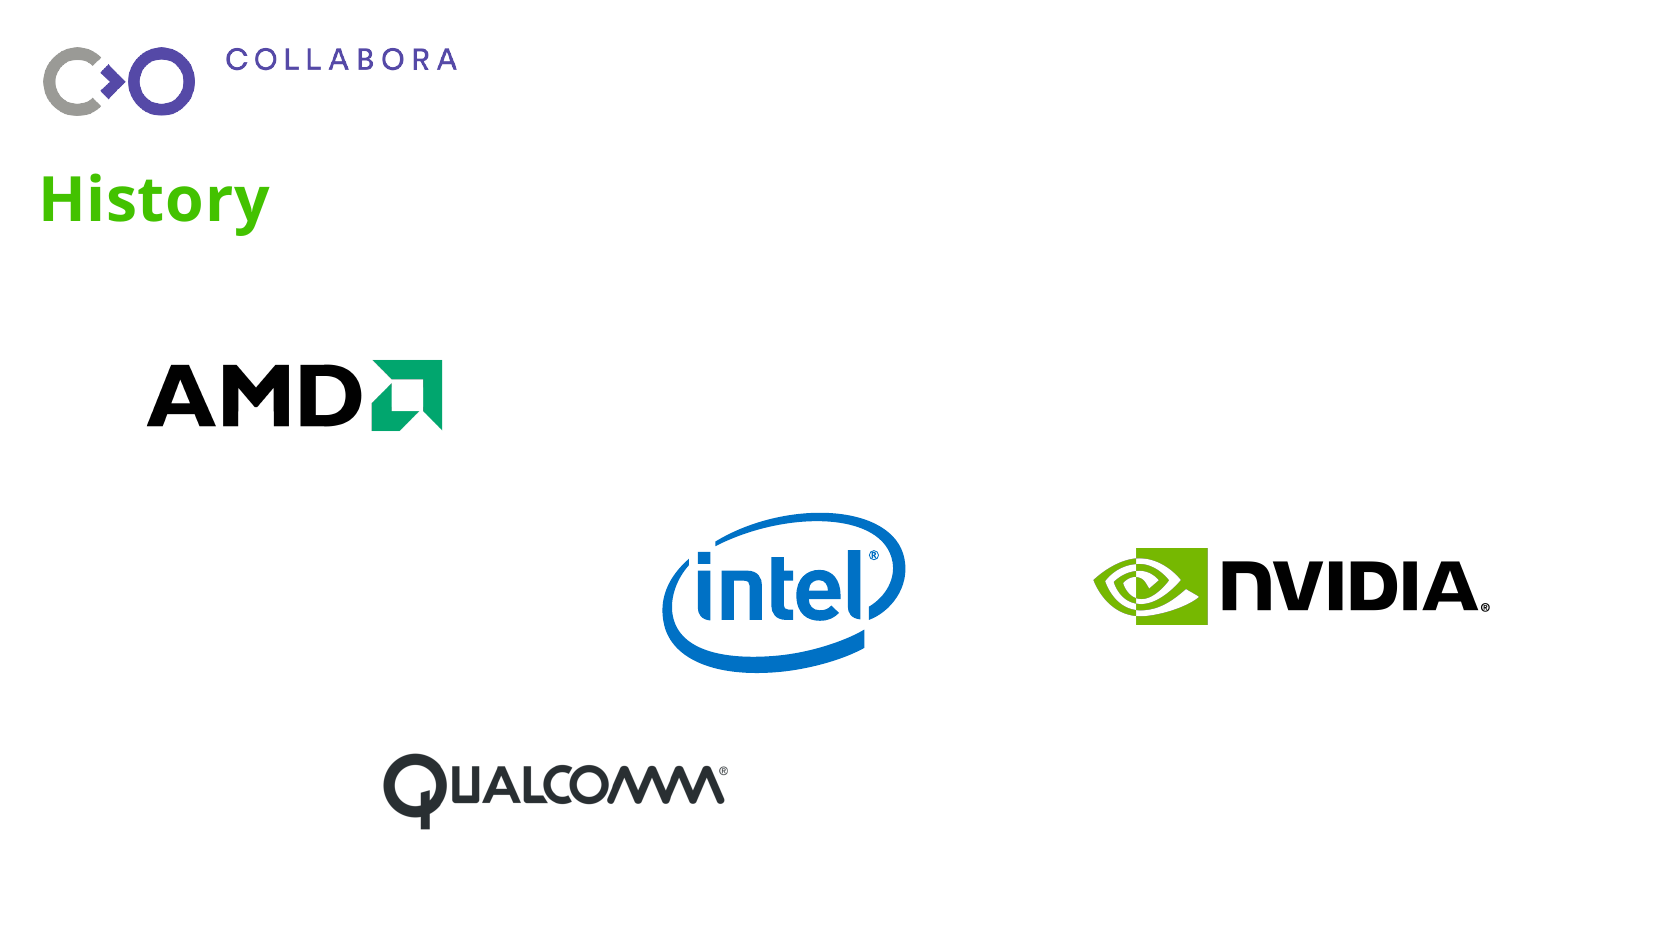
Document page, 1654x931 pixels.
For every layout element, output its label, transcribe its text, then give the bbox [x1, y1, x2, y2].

picture [43, 47, 457, 116]
picture [1093, 548, 1490, 625]
picture [661, 511, 907, 675]
picture [383, 753, 728, 831]
picture [117, 326, 472, 465]
title History [38, 159, 1614, 216]
